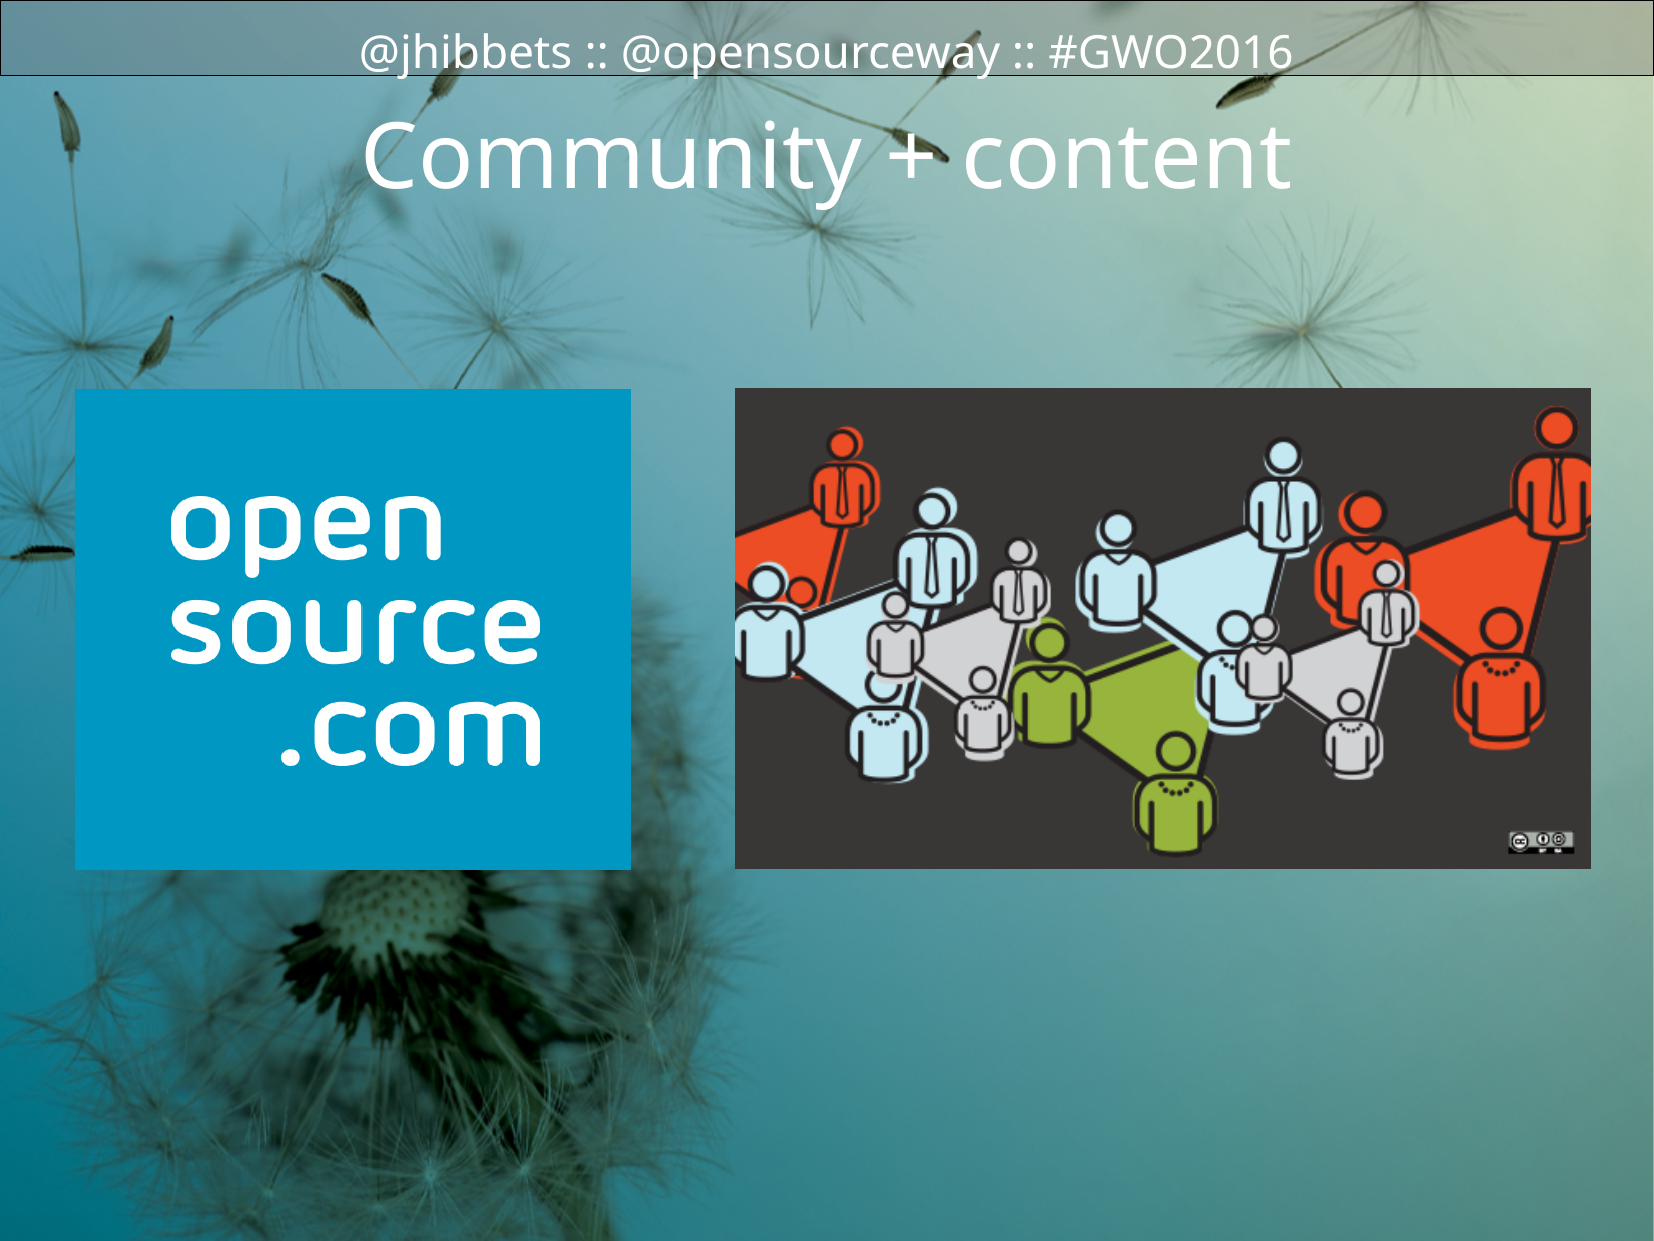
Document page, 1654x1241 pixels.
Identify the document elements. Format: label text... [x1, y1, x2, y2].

picture [0, 76, 1654, 1241]
title Community + content [82, 49, 1571, 257]
